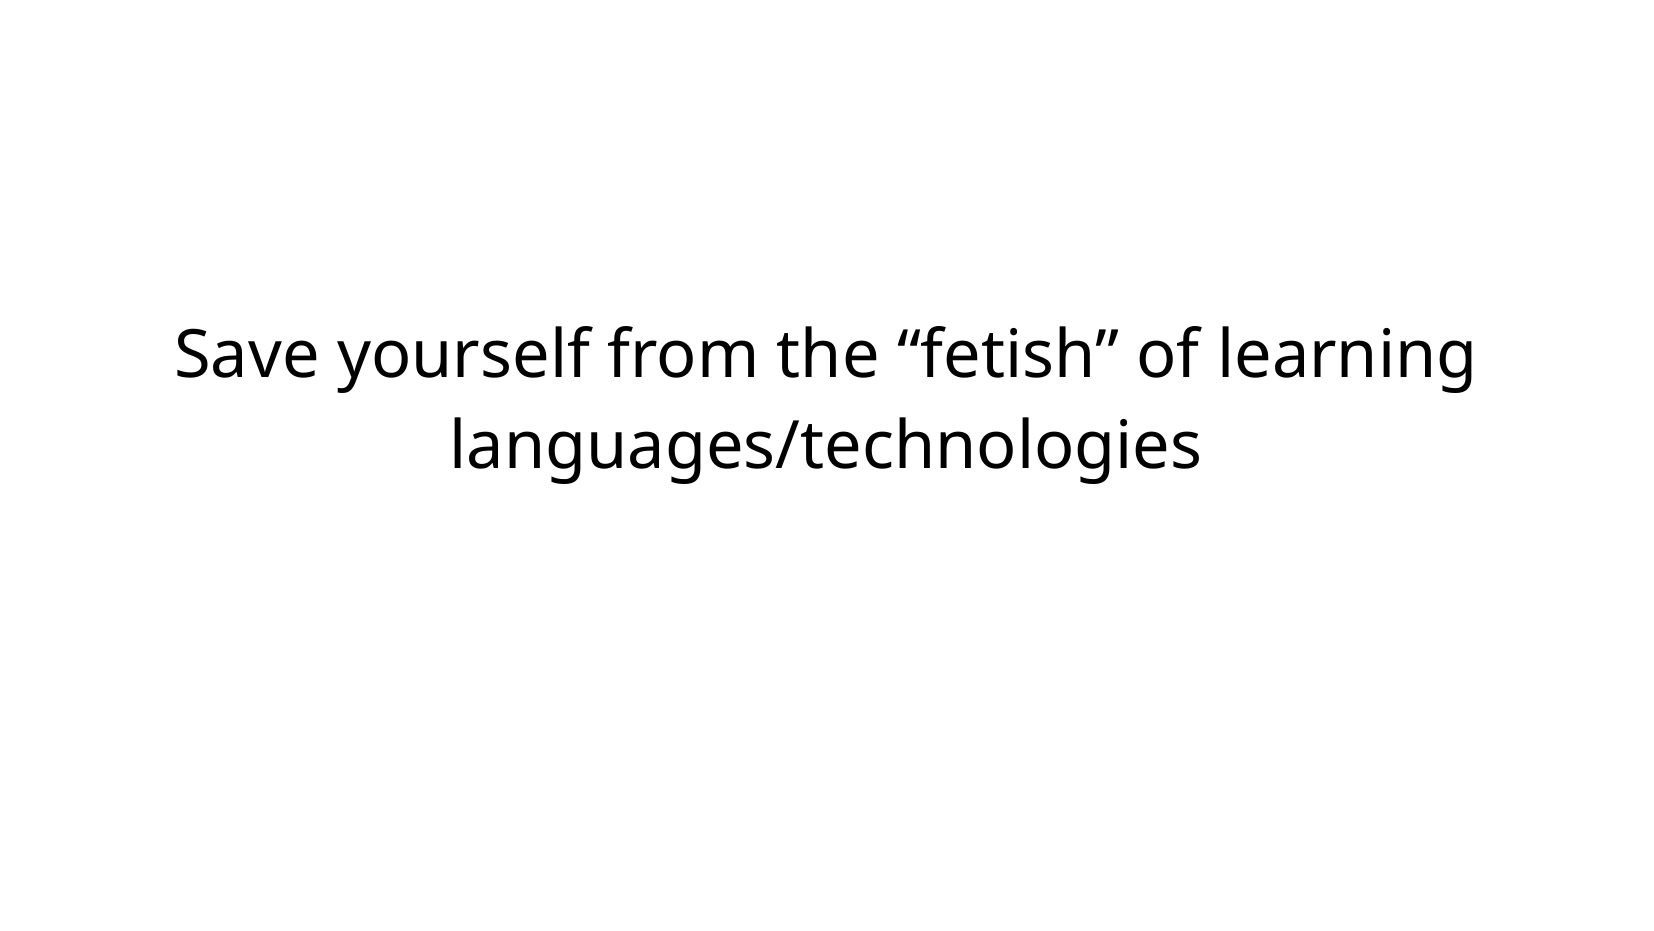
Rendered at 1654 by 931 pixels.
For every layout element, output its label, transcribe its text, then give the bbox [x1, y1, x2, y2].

subtitle Save yourself from the “fetish” of learning languages/technologies [82, 37, 1571, 757]
